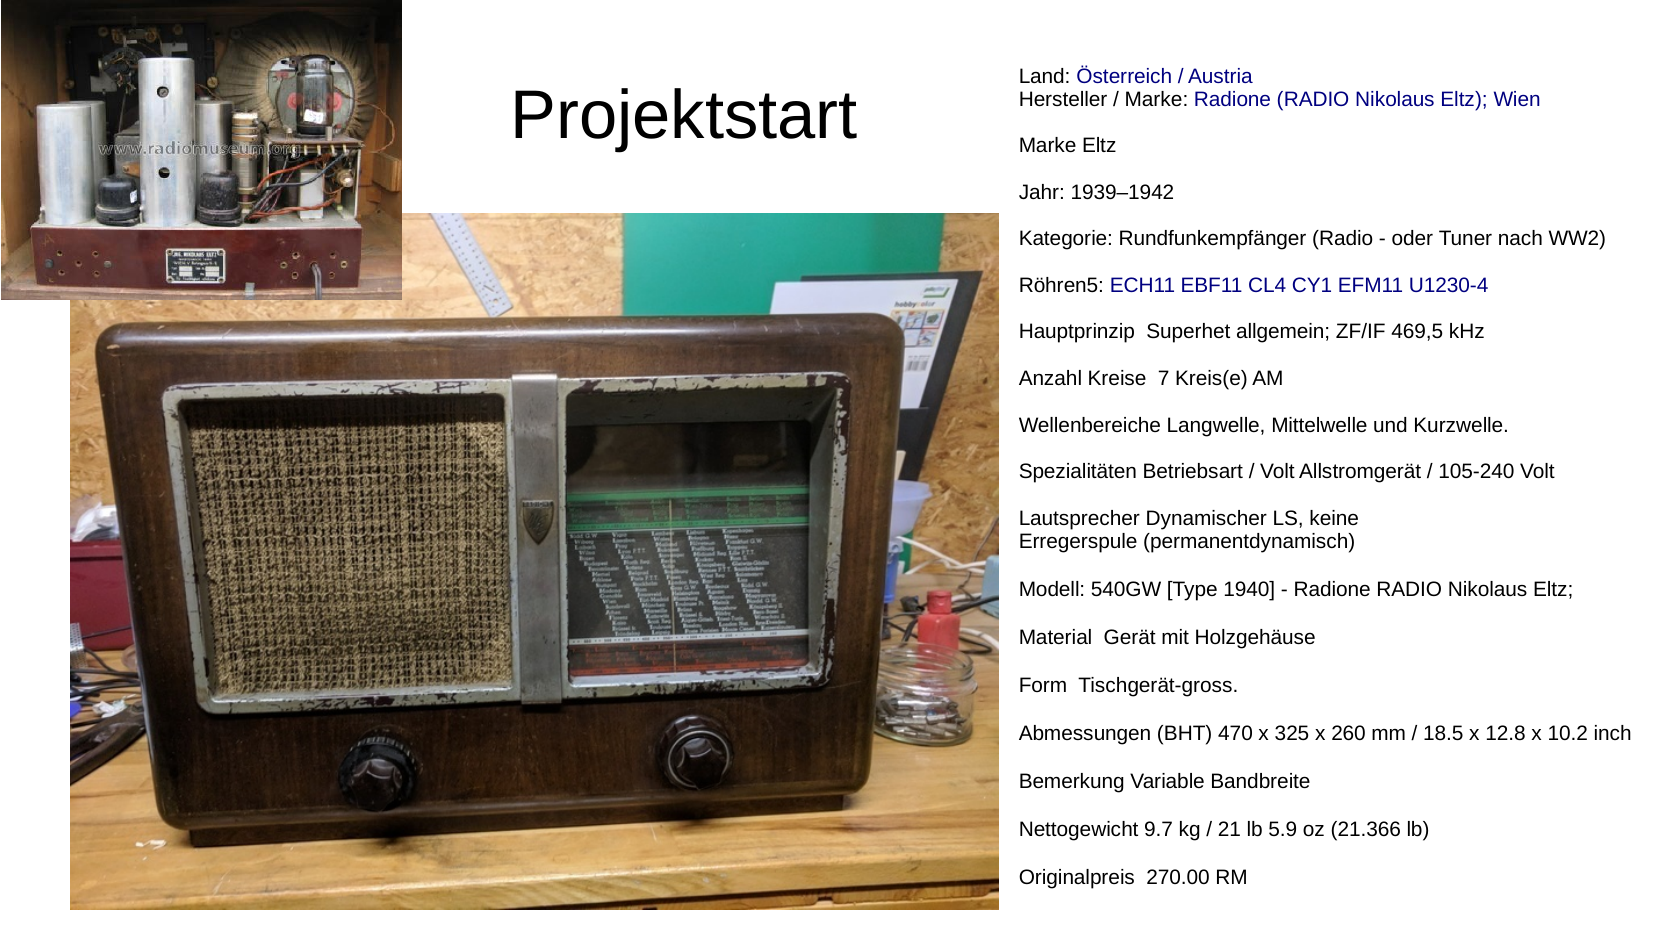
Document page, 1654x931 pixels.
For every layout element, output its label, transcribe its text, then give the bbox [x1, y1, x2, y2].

text_box Land: Österreich / Austria Hersteller / Marke: Radione (RADIO Nikolaus Eltz); Wien Marke Eltz Jahr: 1939–1942 Kategorie: Rundfunkempfänger (Radio - oder Tuner nach WW2) Röhren5: ECH11 EBF11 CL4 CY1 EFM11 U1230-4 Hauptprinzip Superhet allgemein; ZF/IF 469,5 kHz Anzahl Kreise 7 Kreis(e) AM Wellenbereiche Langwelle, Mittelwelle und Kurzwelle. Spezialitäten Betriebsart / Volt Allstromgerät / 105-240 Volt Lautsprecher Dynamischer LS, keine Erregerspule (permanentdynamisch) Modell: 540GW [Type 1940] - Radione RADIO Nikolaus Eltz; Material Gerät mit Holzgehäuse Form Tischgerät-gross. Abmessungen (BHT) 470 x 325 x 260 mm / 18.5 x 12.8 x 10.2 inch Bemerkung Variable Bandbreite Nettogewicht 9.7 kg / 21 lb 5.9 oz (21.366 lb) Originalpreis 270.00 RM [1003, 56, 1654, 931]
picture [1, 0, 999, 910]
title Projektstart [402, 37, 1571, 193]
